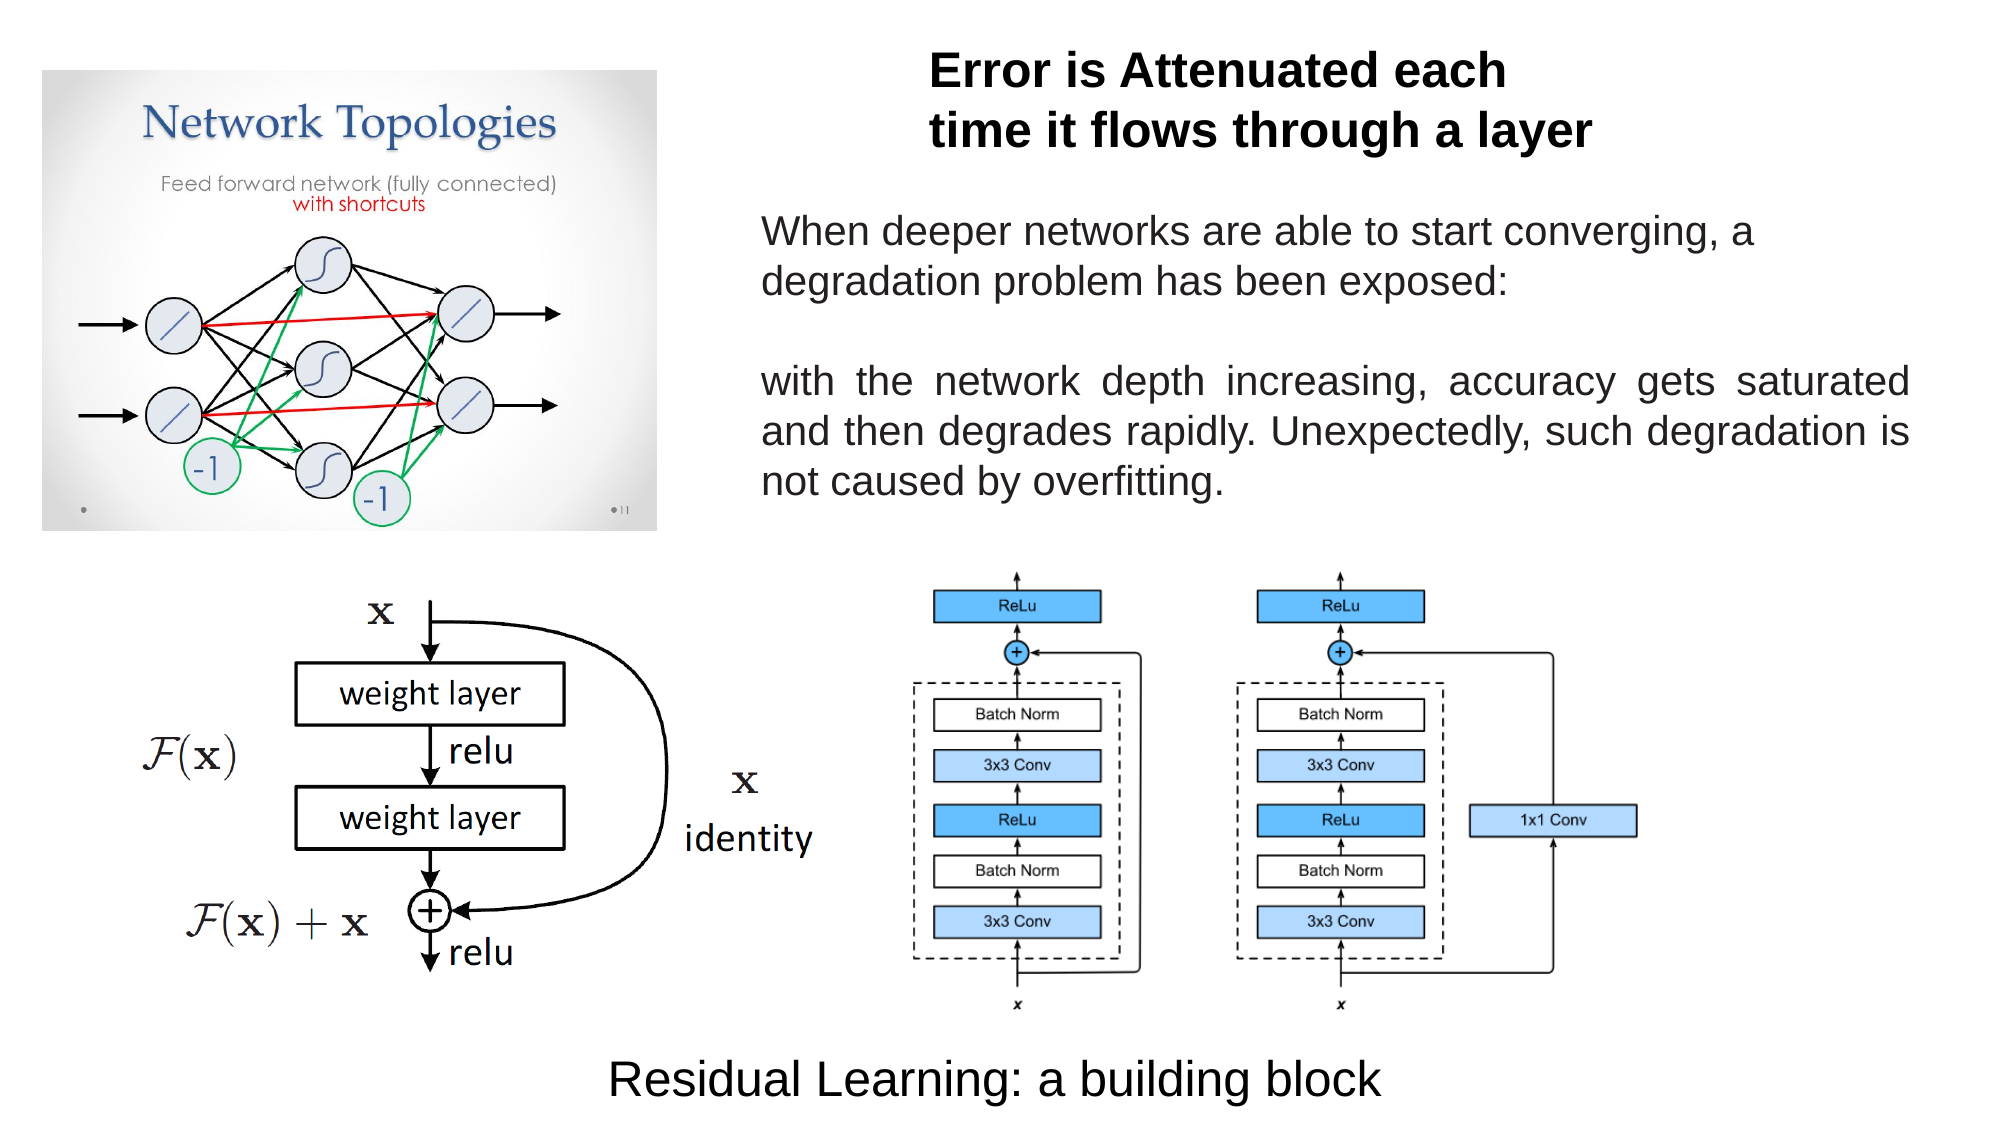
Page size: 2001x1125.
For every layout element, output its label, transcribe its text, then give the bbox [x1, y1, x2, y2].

picture [42, 70, 657, 531]
picture [139, 594, 822, 979]
text_box Error is Attenuated each time it flows through a layer [913, 29, 1653, 166]
text_box Residual Learning: a building block [592, 1039, 1408, 1115]
picture [913, 569, 1638, 1025]
text_box When deeper networks are able to start converging, a degradation problem has been exposed: with the network depth increasing, accuracy gets saturated and then degrades rapidly. Unexpectedly, such degradation is not caused by overfitting. [746, 196, 1936, 515]
